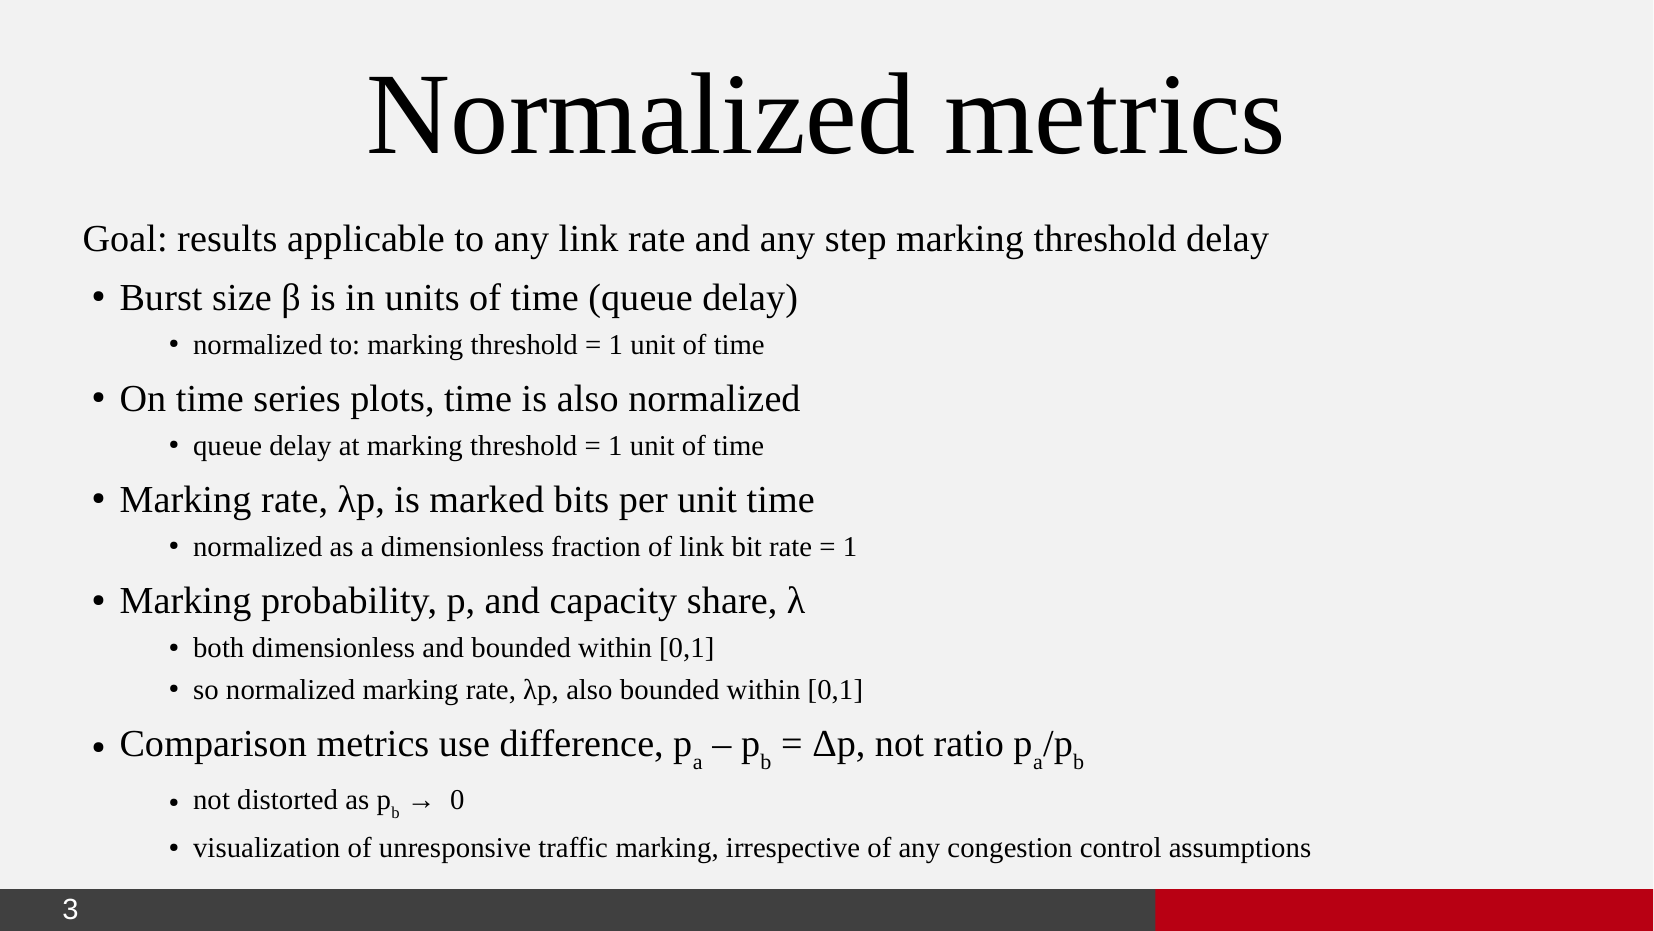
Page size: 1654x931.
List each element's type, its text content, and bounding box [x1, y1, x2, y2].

title Normalized metrics [82, 37, 1571, 193]
list Goal: results applicable to any link rate and any step marking threshold delay Burst size β is in units of time (queue delay) normalized to: marking threshold = 1 unit of time On time series plots, time is also normalized queue delay at marking threshold = 1 unit of time Marking rate, λp, is marked bits per unit time normalized as a dimensionless fraction of link bit rate = 1 Marking probability, p, and capacity share, λ both dimensionless and bounded within [0,1] so normalized marking rate, λp, also bounded within [0,1] Comparison metrics use difference, pa – pb = Δp, not ratio pa/pb not distorted as pb → 0 visualization of unresponsive traffic marking, irrespective of any congestion control assumptions [82, 217, 1571, 867]
